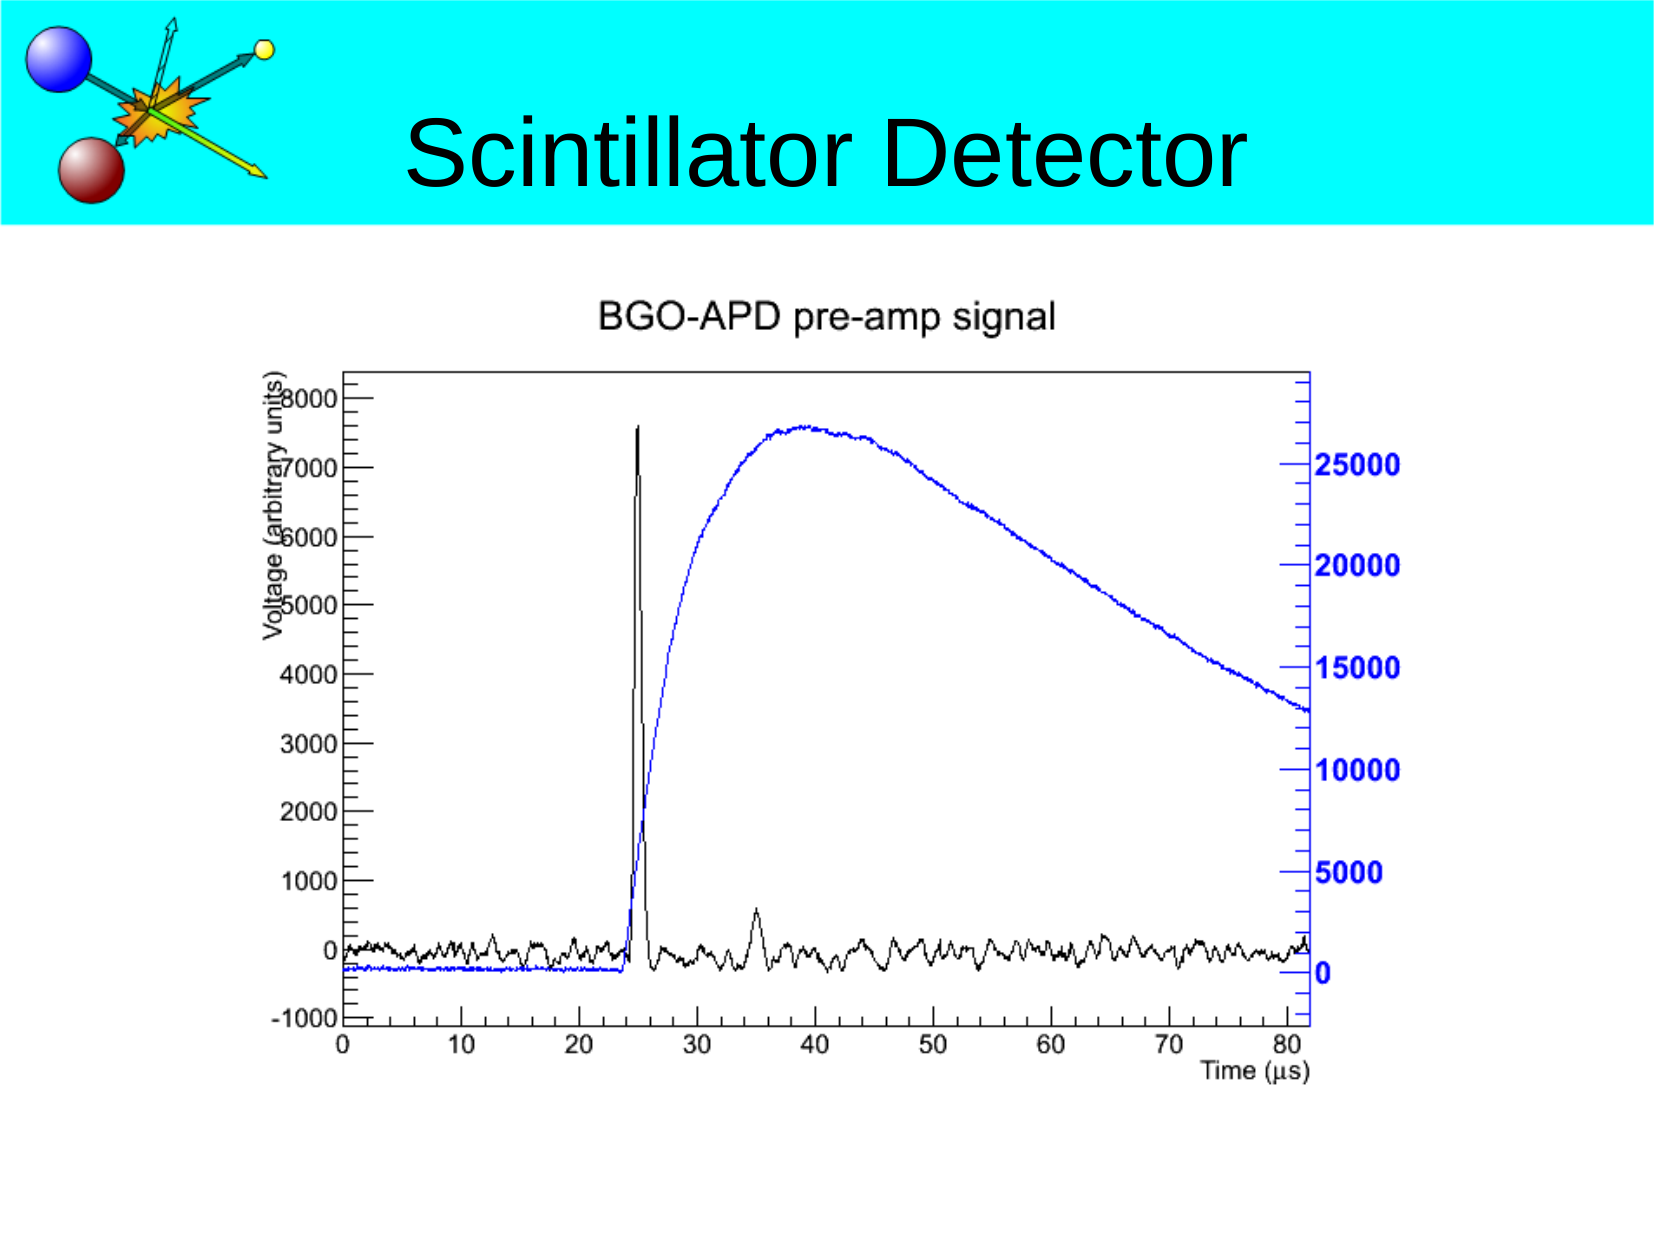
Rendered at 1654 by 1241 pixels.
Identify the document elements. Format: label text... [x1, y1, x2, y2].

title Scintillator Detector [82, 49, 1571, 257]
picture [0, 0, 1654, 1241]
